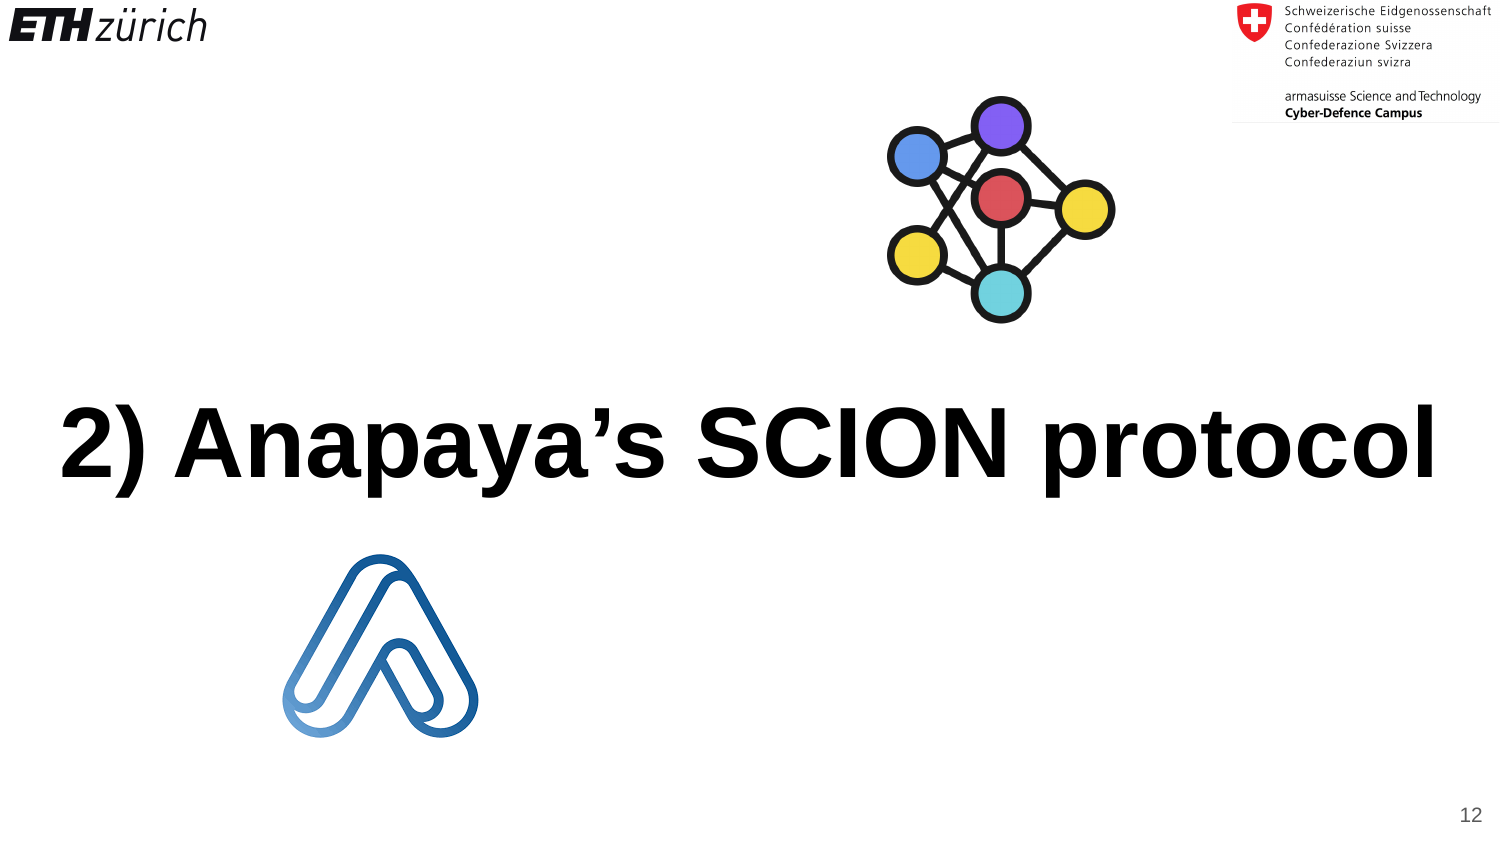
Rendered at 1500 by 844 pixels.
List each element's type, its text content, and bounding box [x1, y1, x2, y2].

picture [268, 534, 493, 759]
text_box 2) Anapaya’s SCION protocol [0, 236, 1500, 650]
picture [1232, 0, 1500, 123]
picture [8, 8, 207, 42]
picture [879, 88, 1123, 331]
